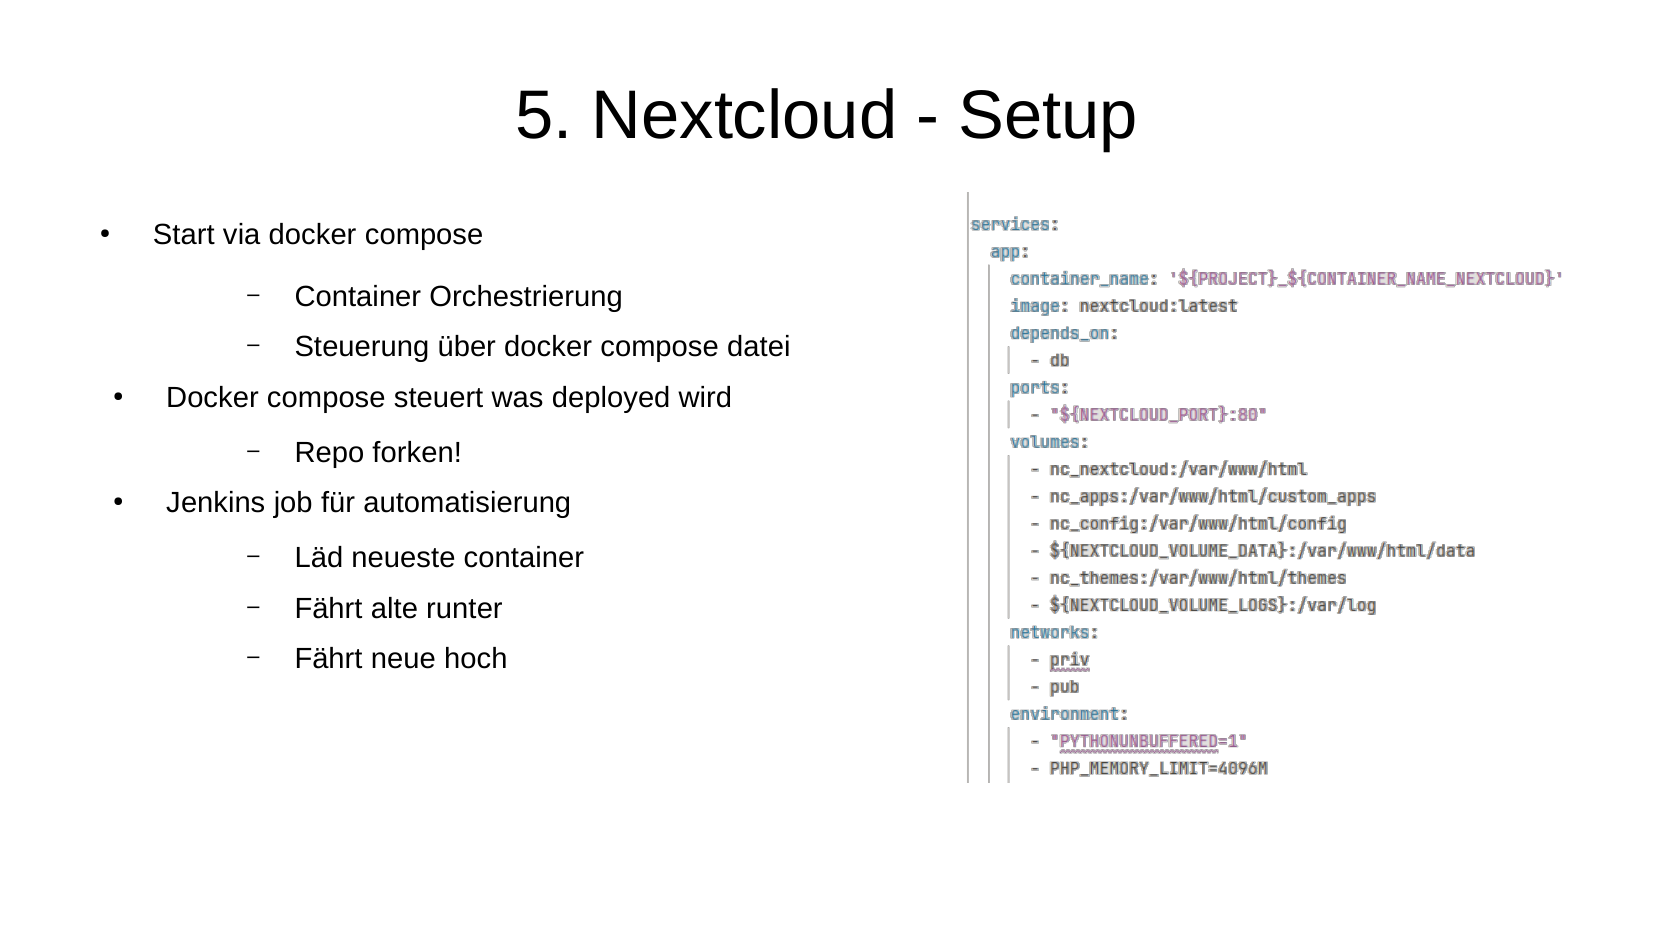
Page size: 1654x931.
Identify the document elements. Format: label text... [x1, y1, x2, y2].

picture [940, 192, 1571, 783]
list Start via docker compose Container Orchestrierung Steuerung über docker compose datei Docker compose steuert was deployed wird Repo forken! Jenkins job für automatisierung Läd neueste container Fährt alte runter Fährt neue hoch [82, 217, 1004, 886]
title 5. Nextcloud - Setup [82, 37, 1571, 193]
